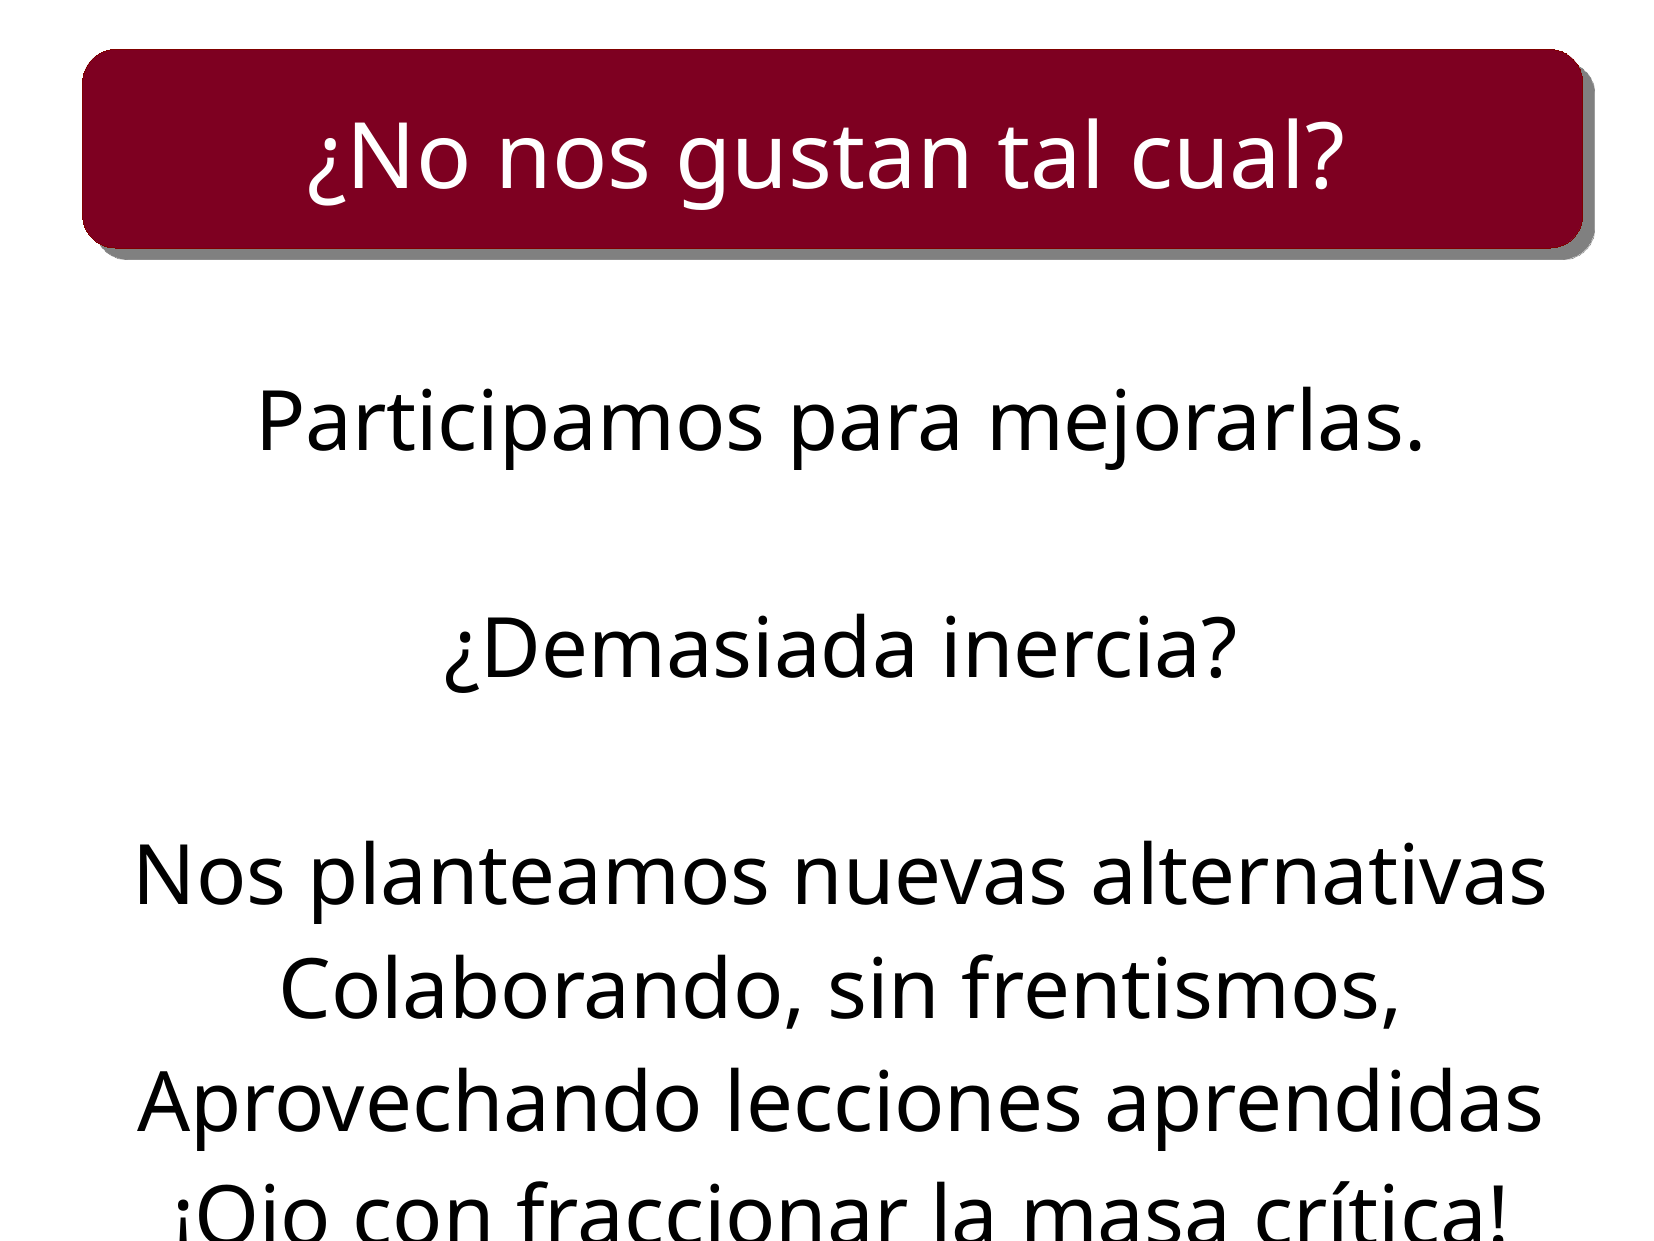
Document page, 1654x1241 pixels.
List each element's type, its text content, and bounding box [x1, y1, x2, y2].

title ¿No nos gustan tal cual? [82, 49, 1571, 257]
text_box Participamos para mejorarlas. ¿Demasiada inercia? Nos planteamos nuevas alternativas Colaborando, sin frentismos, Aprovechando lecciones aprendidas ¡Ojo con fraccionar la masa crítica! [118, 354, 1507, 1118]
